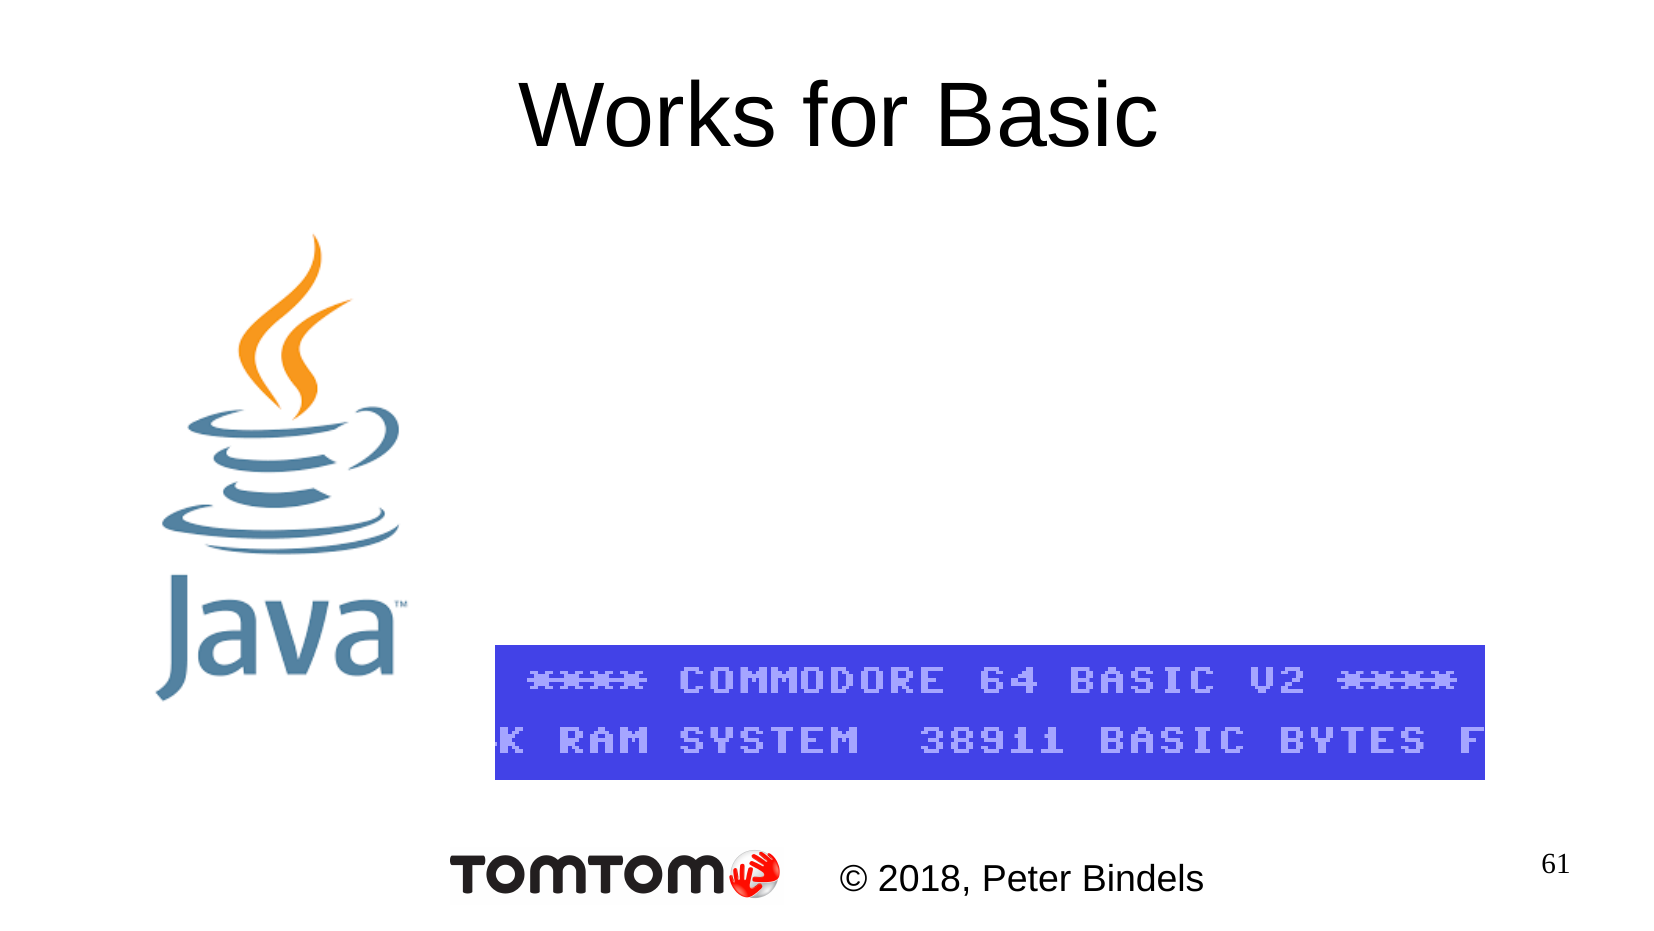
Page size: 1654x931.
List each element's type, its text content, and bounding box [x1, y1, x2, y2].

picture [450, 847, 784, 905]
picture [495, 645, 1486, 780]
title Works for Basic [82, 37, 1571, 193]
picture [150, 230, 410, 706]
